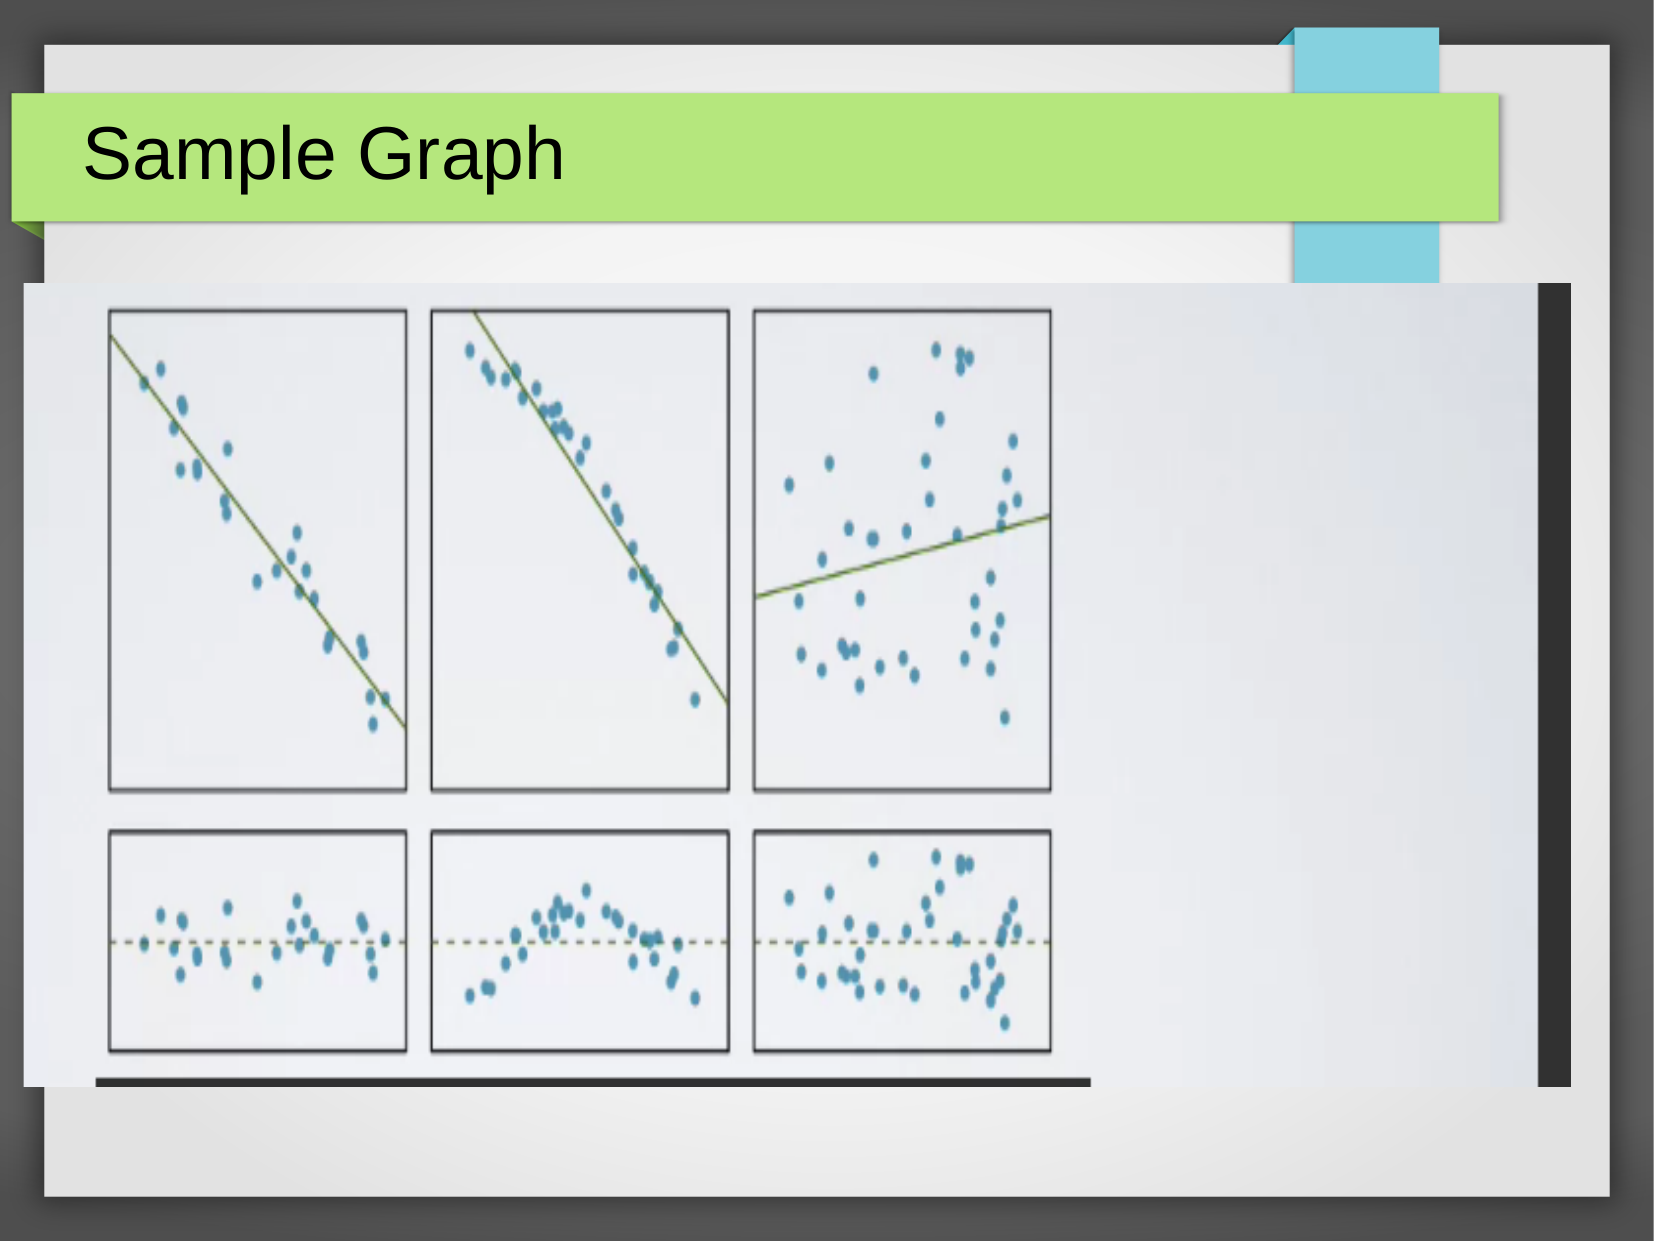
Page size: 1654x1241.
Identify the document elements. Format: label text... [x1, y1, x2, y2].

picture [0, 0, 1654, 1241]
title Sample Graph [82, 94, 1264, 213]
